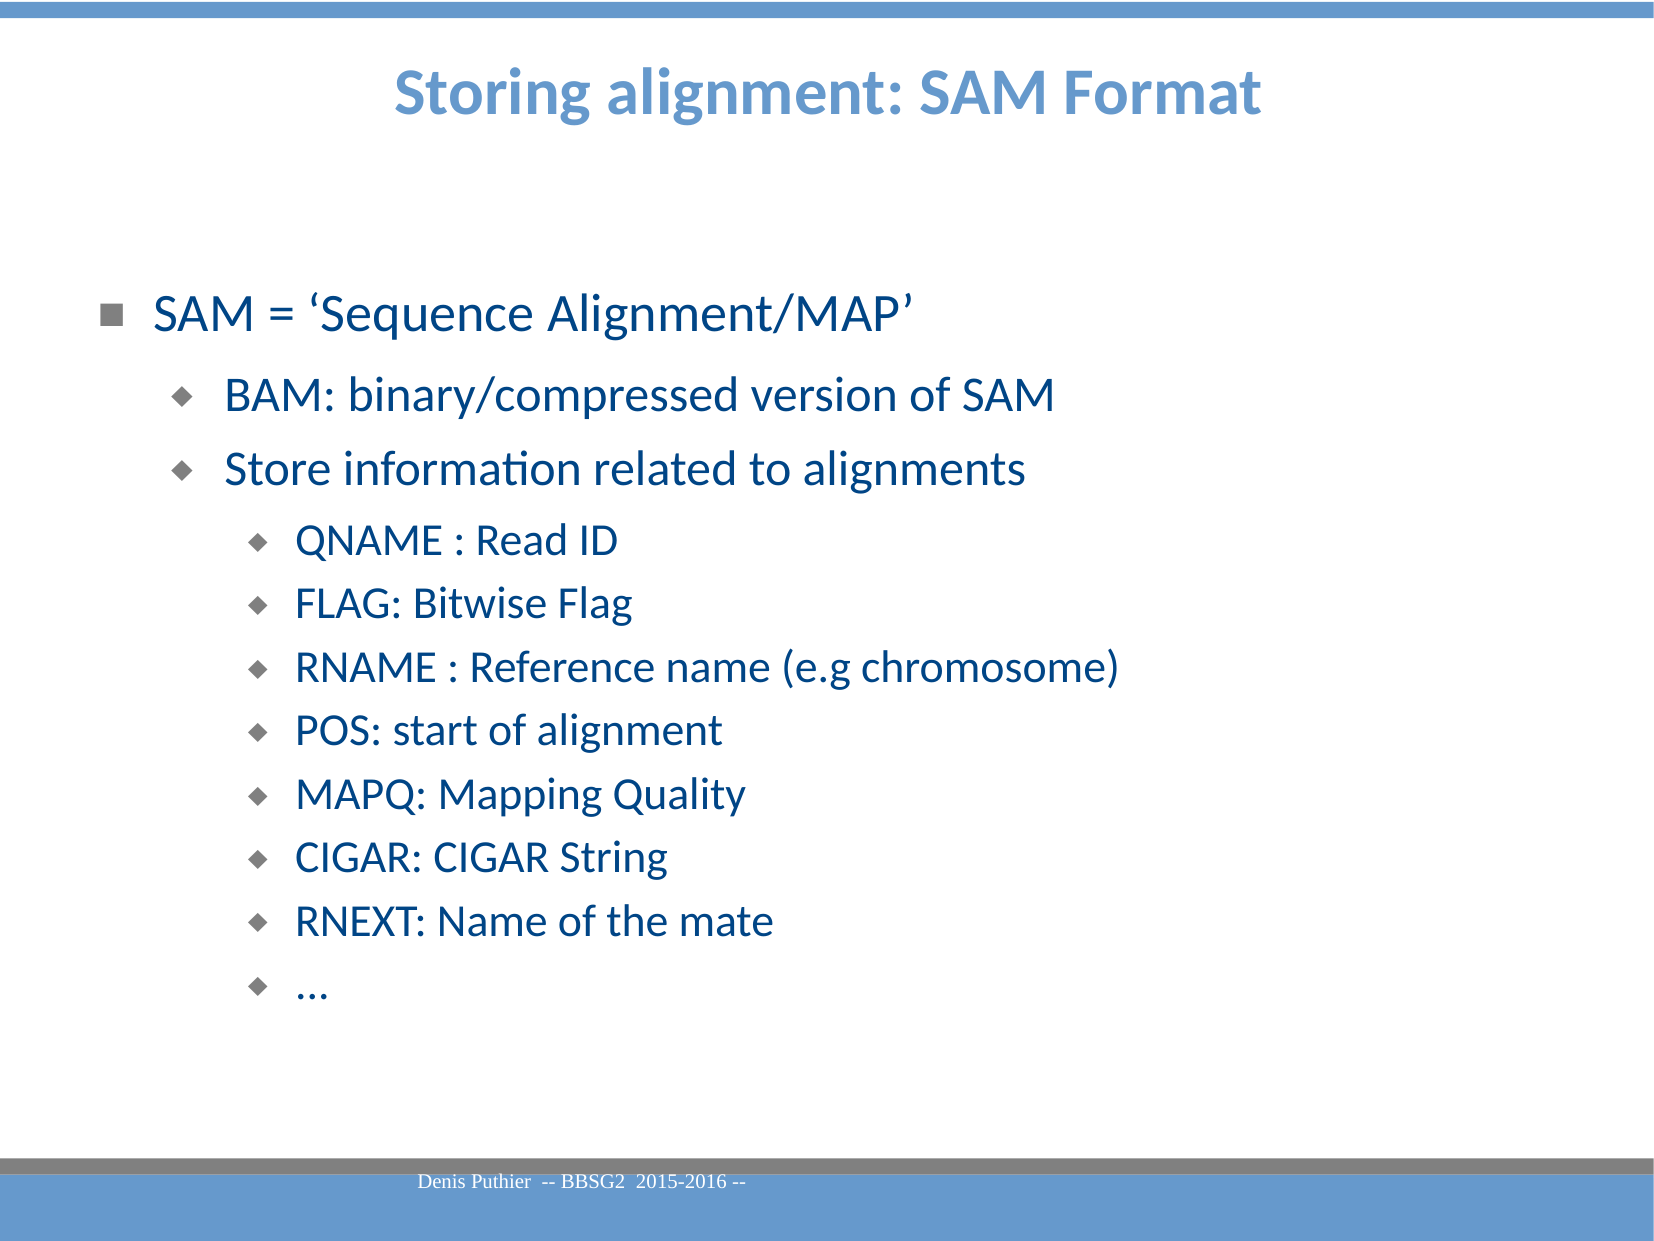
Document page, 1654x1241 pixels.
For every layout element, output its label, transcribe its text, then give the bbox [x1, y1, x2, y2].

list SAM = ‘Sequence Alignment/MAP’ BAM: binary/compressed version of SAM Store information related to alignments QNAME : Read ID FLAG: Bitwise Flag RNAME : Reference name (e.g chromosome) POS: start of alignment MAPQ: Mapping Quality CIGAR: CIGAR String RNEXT: Name of the mate ... [82, 290, 1571, 1109]
title Storing alignment: SAM Format [85, 18, 1574, 177]
